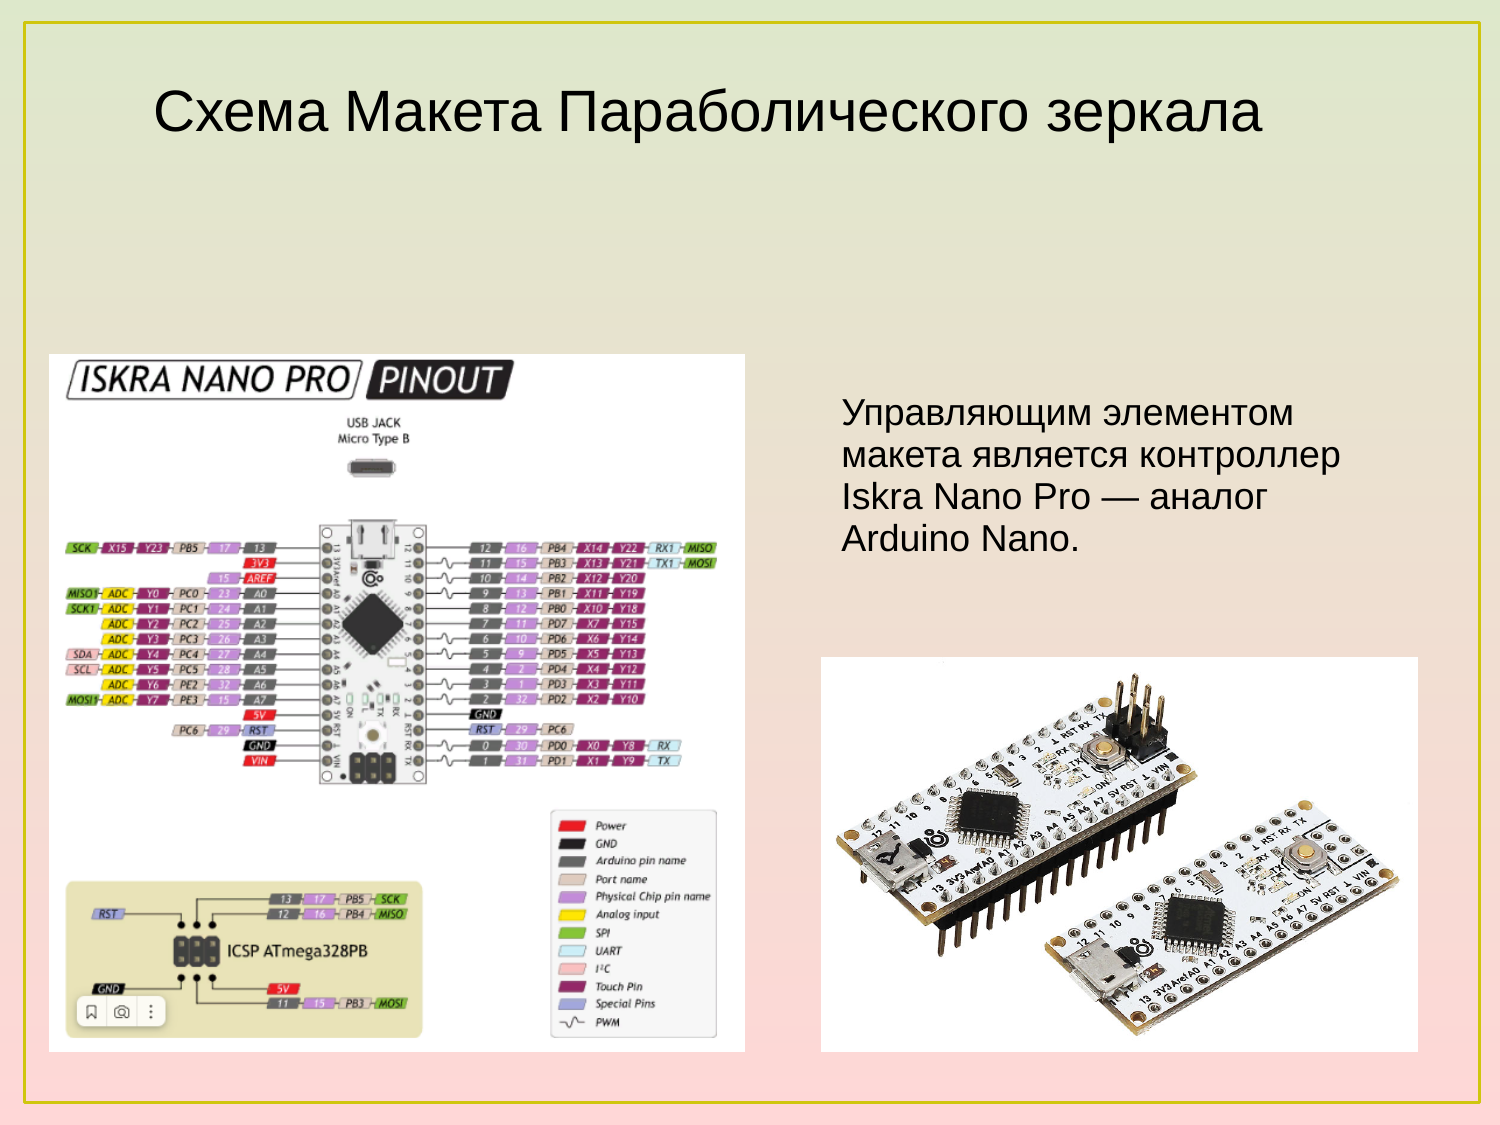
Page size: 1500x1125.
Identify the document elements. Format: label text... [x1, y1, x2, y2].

picture [821, 657, 1418, 1052]
text_box Управляющим элементом макета является контроллер Iskra Nano Pro — аналог Arduino Nano. [826, 384, 1418, 567]
text_box Схема Макета Параболического зеркала [129, 70, 1288, 151]
picture [49, 354, 745, 1052]
